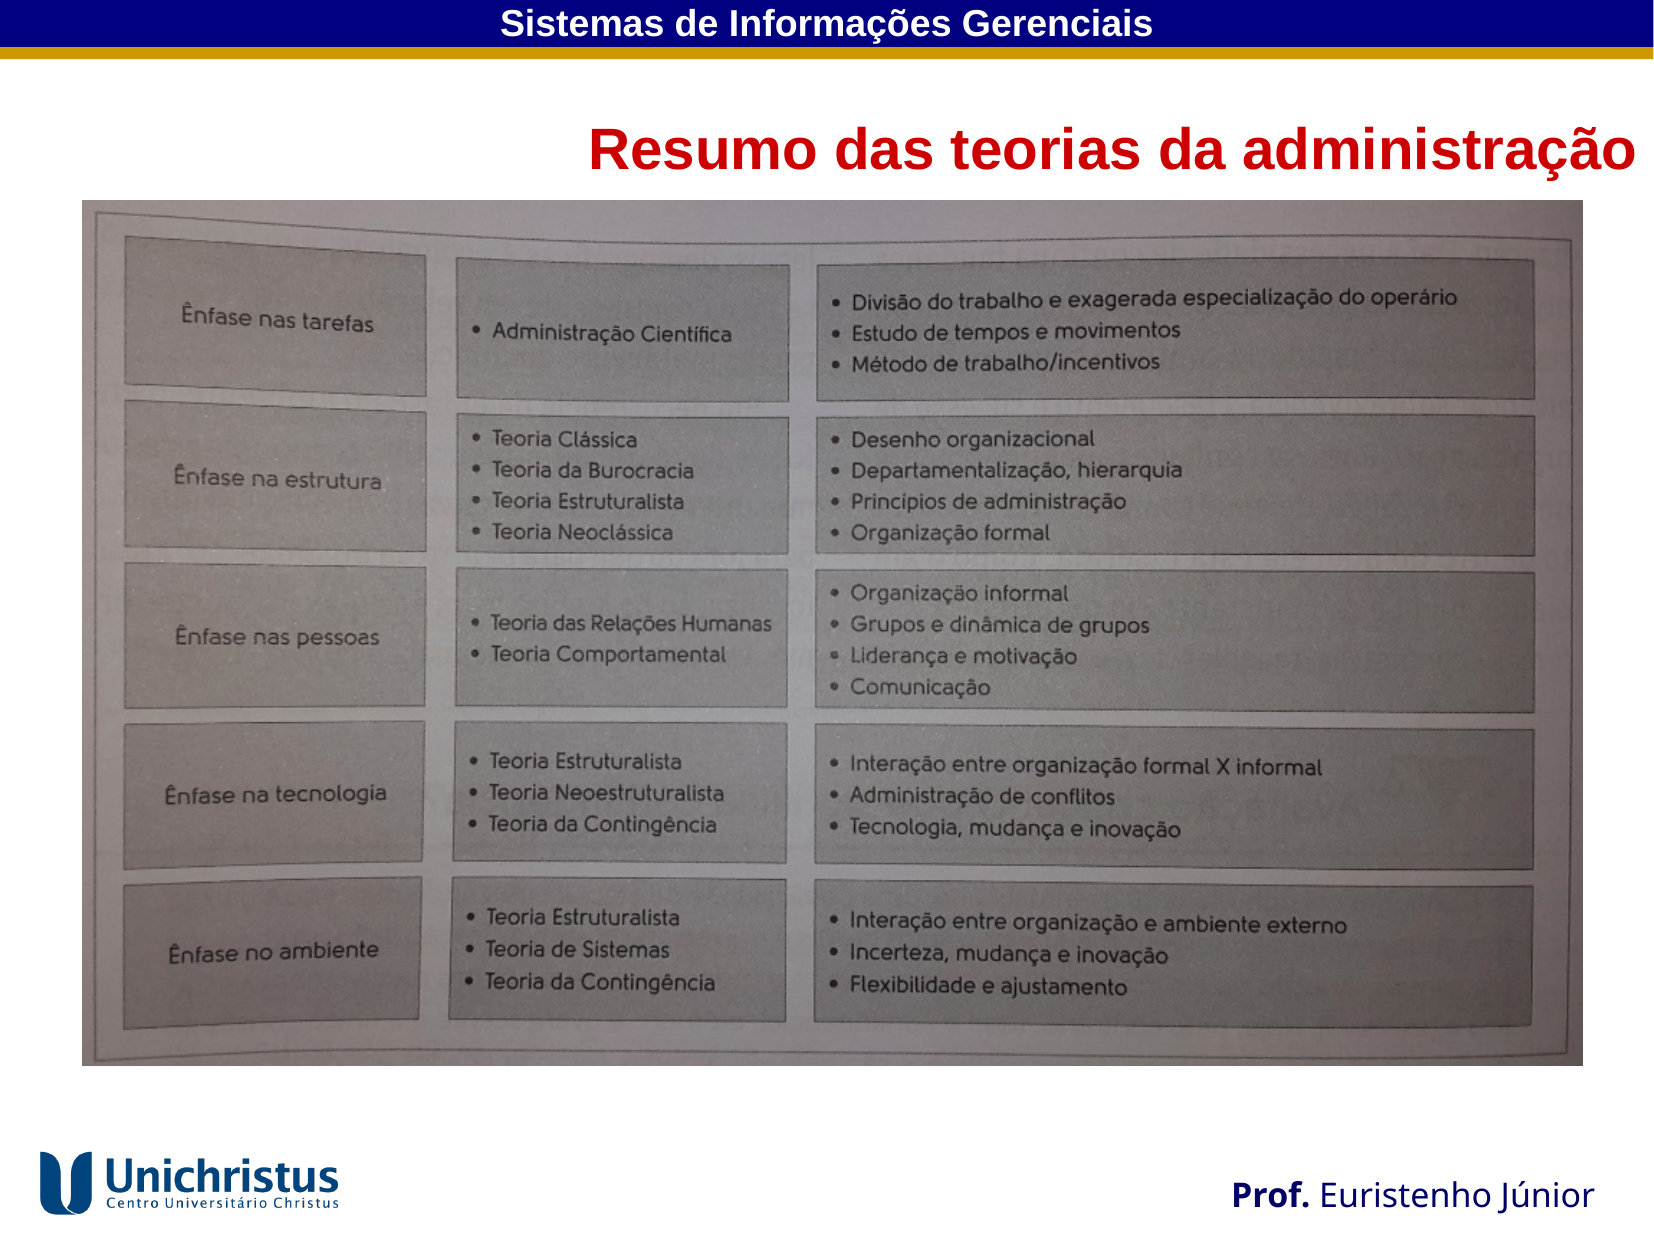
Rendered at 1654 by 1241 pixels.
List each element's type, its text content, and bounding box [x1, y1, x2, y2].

picture [35, 1148, 343, 1217]
text_box Prof. Euristenho Júnior [1216, 1163, 1654, 1224]
text_box Sistemas de Informações Gerenciais [0, 0, 1654, 47]
picture [82, 200, 1583, 1066]
text_box [0, 47, 1654, 60]
text_box Resumo das teorias da administração [573, 109, 1654, 189]
